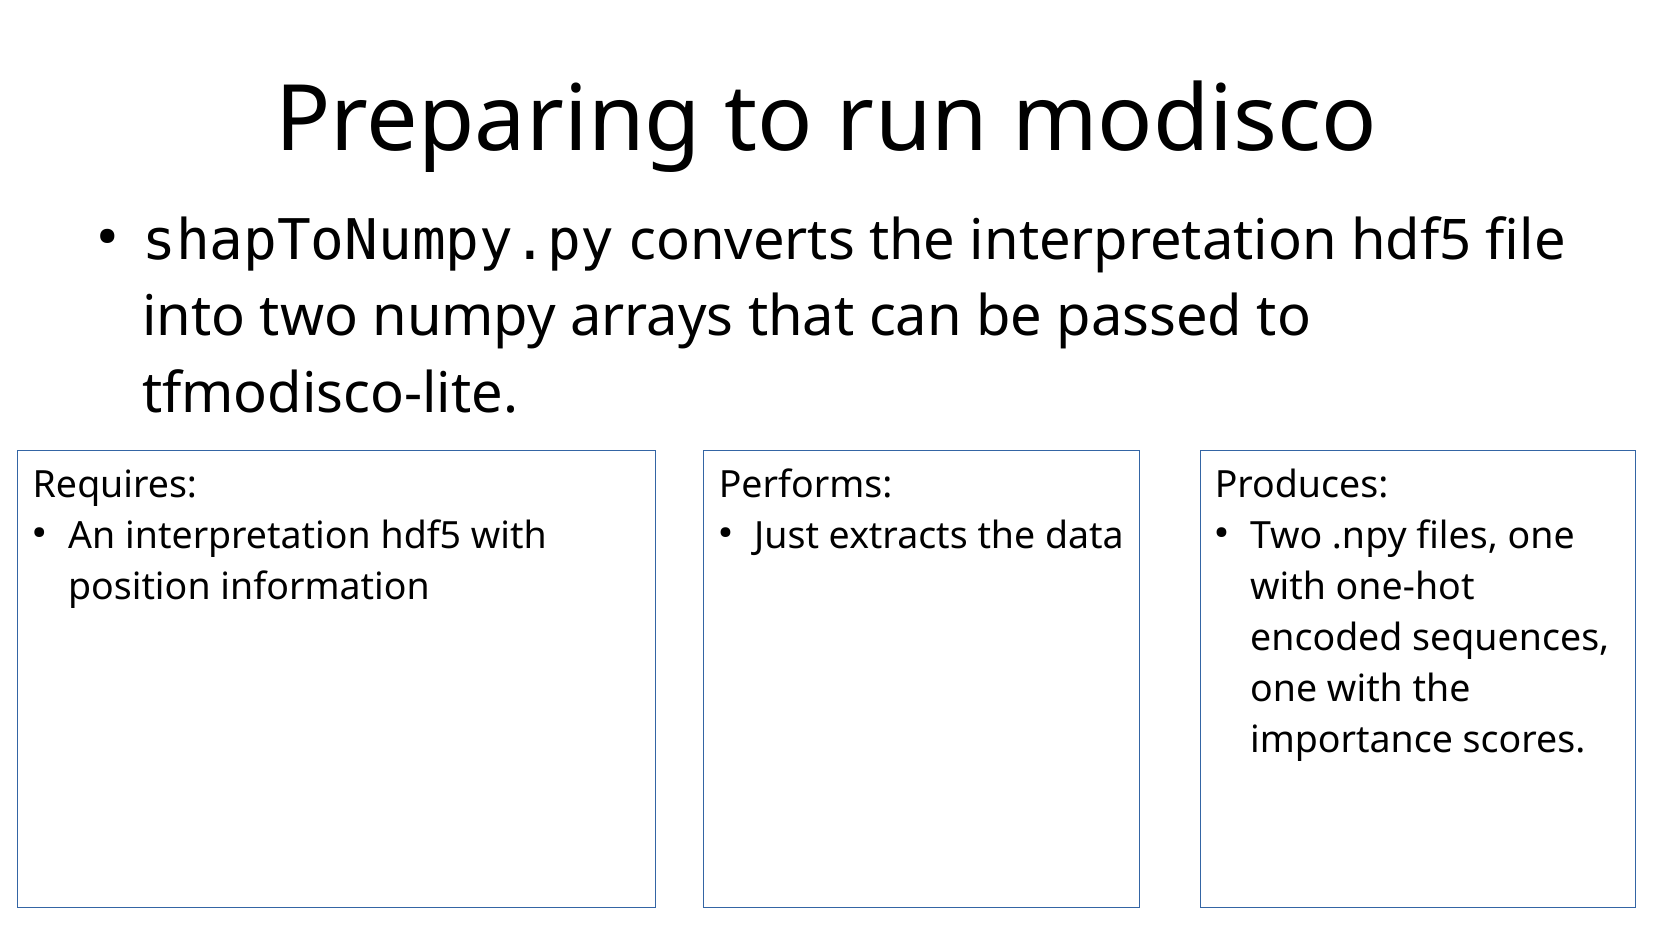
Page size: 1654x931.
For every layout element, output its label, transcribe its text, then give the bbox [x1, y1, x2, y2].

text_box Produces: Two .npy files, one with one-hot encoded sequences, one with the importance scores. [1200, 450, 1636, 908]
text_box Performs: Just extracts the data [703, 450, 1140, 908]
text_box Requires: An interpretation hdf5 with position information [17, 450, 656, 908]
title Preparing to run modisco [82, 37, 1571, 193]
list shapToNumpy.py converts the interpretation hdf5 file into two numpy arrays that can be passed to tfmodisco-lite. [82, 199, 1571, 433]
